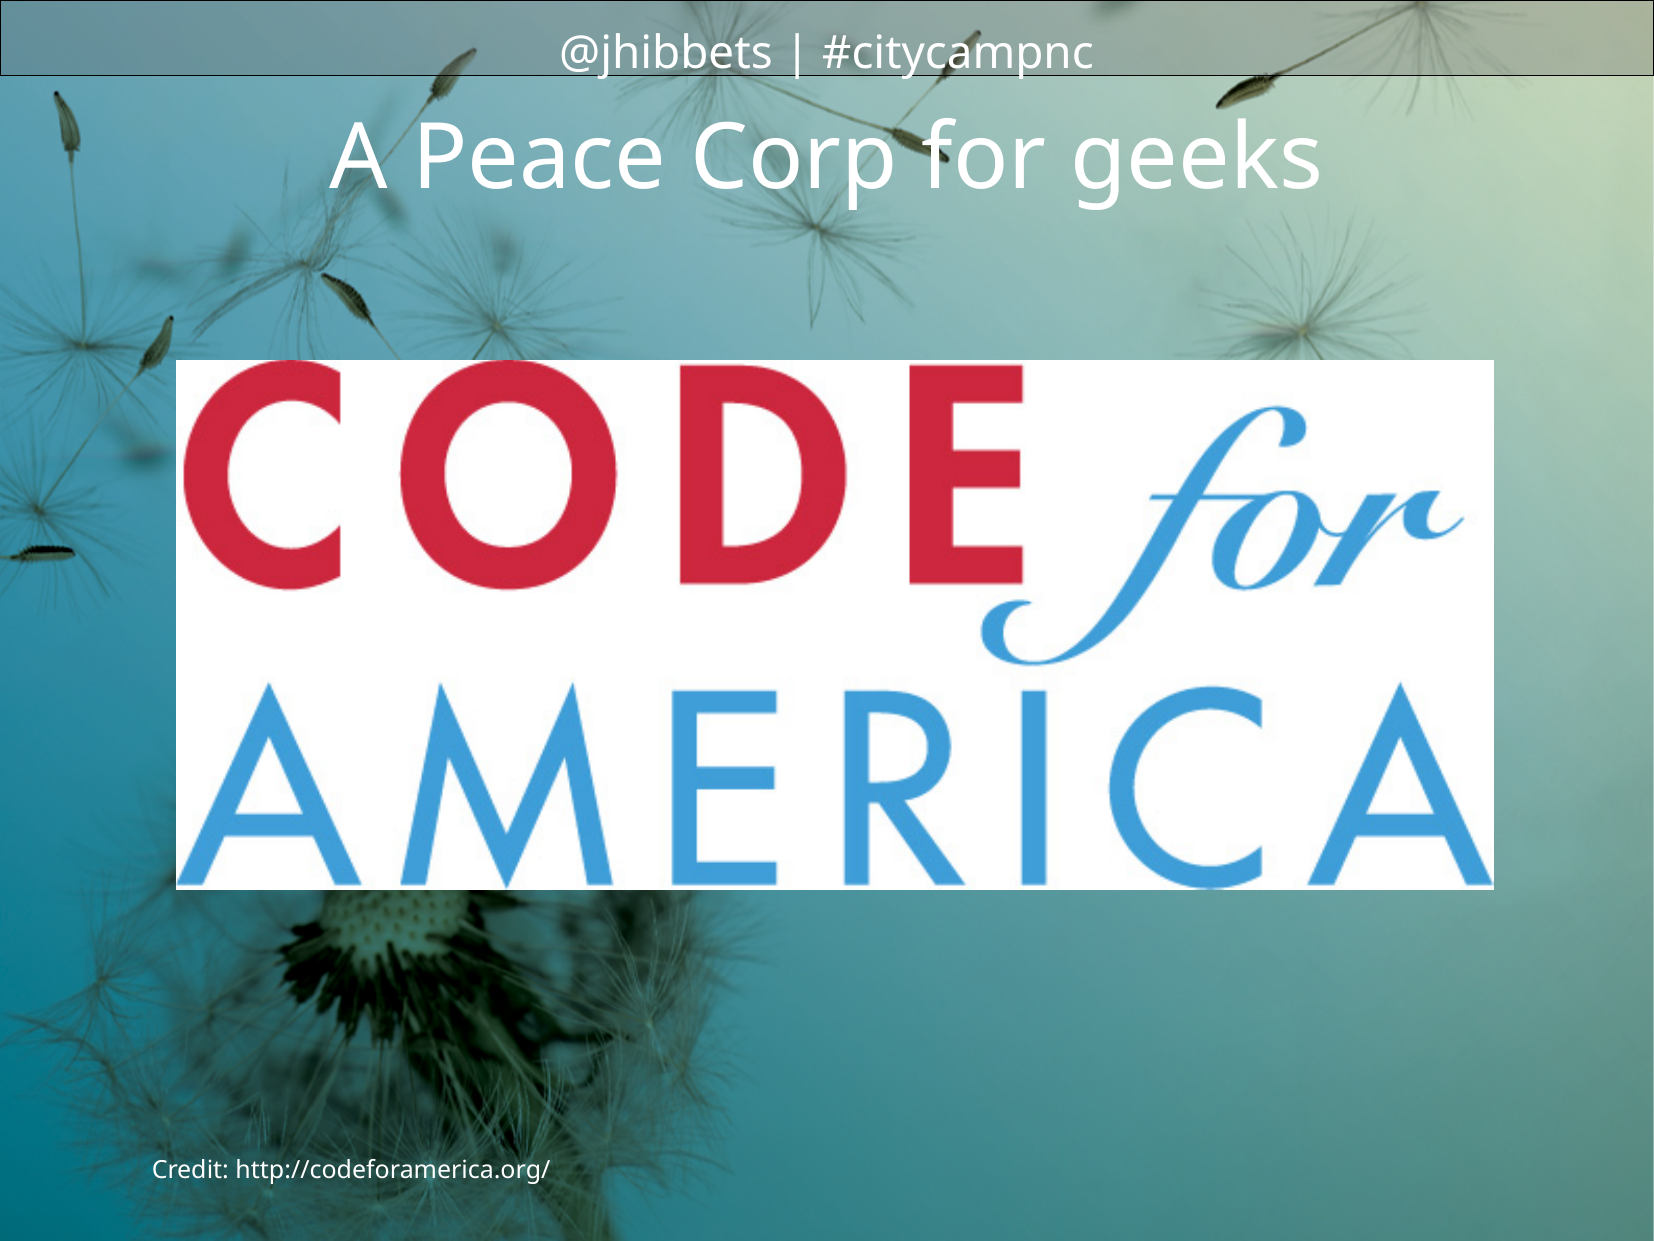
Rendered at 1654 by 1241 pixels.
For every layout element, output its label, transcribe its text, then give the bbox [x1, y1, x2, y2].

title A Peace Corp for geeks [82, 49, 1571, 257]
text_box Credit: http://codeforamerica.org/ [137, 1144, 573, 1188]
picture [0, 76, 1654, 1241]
